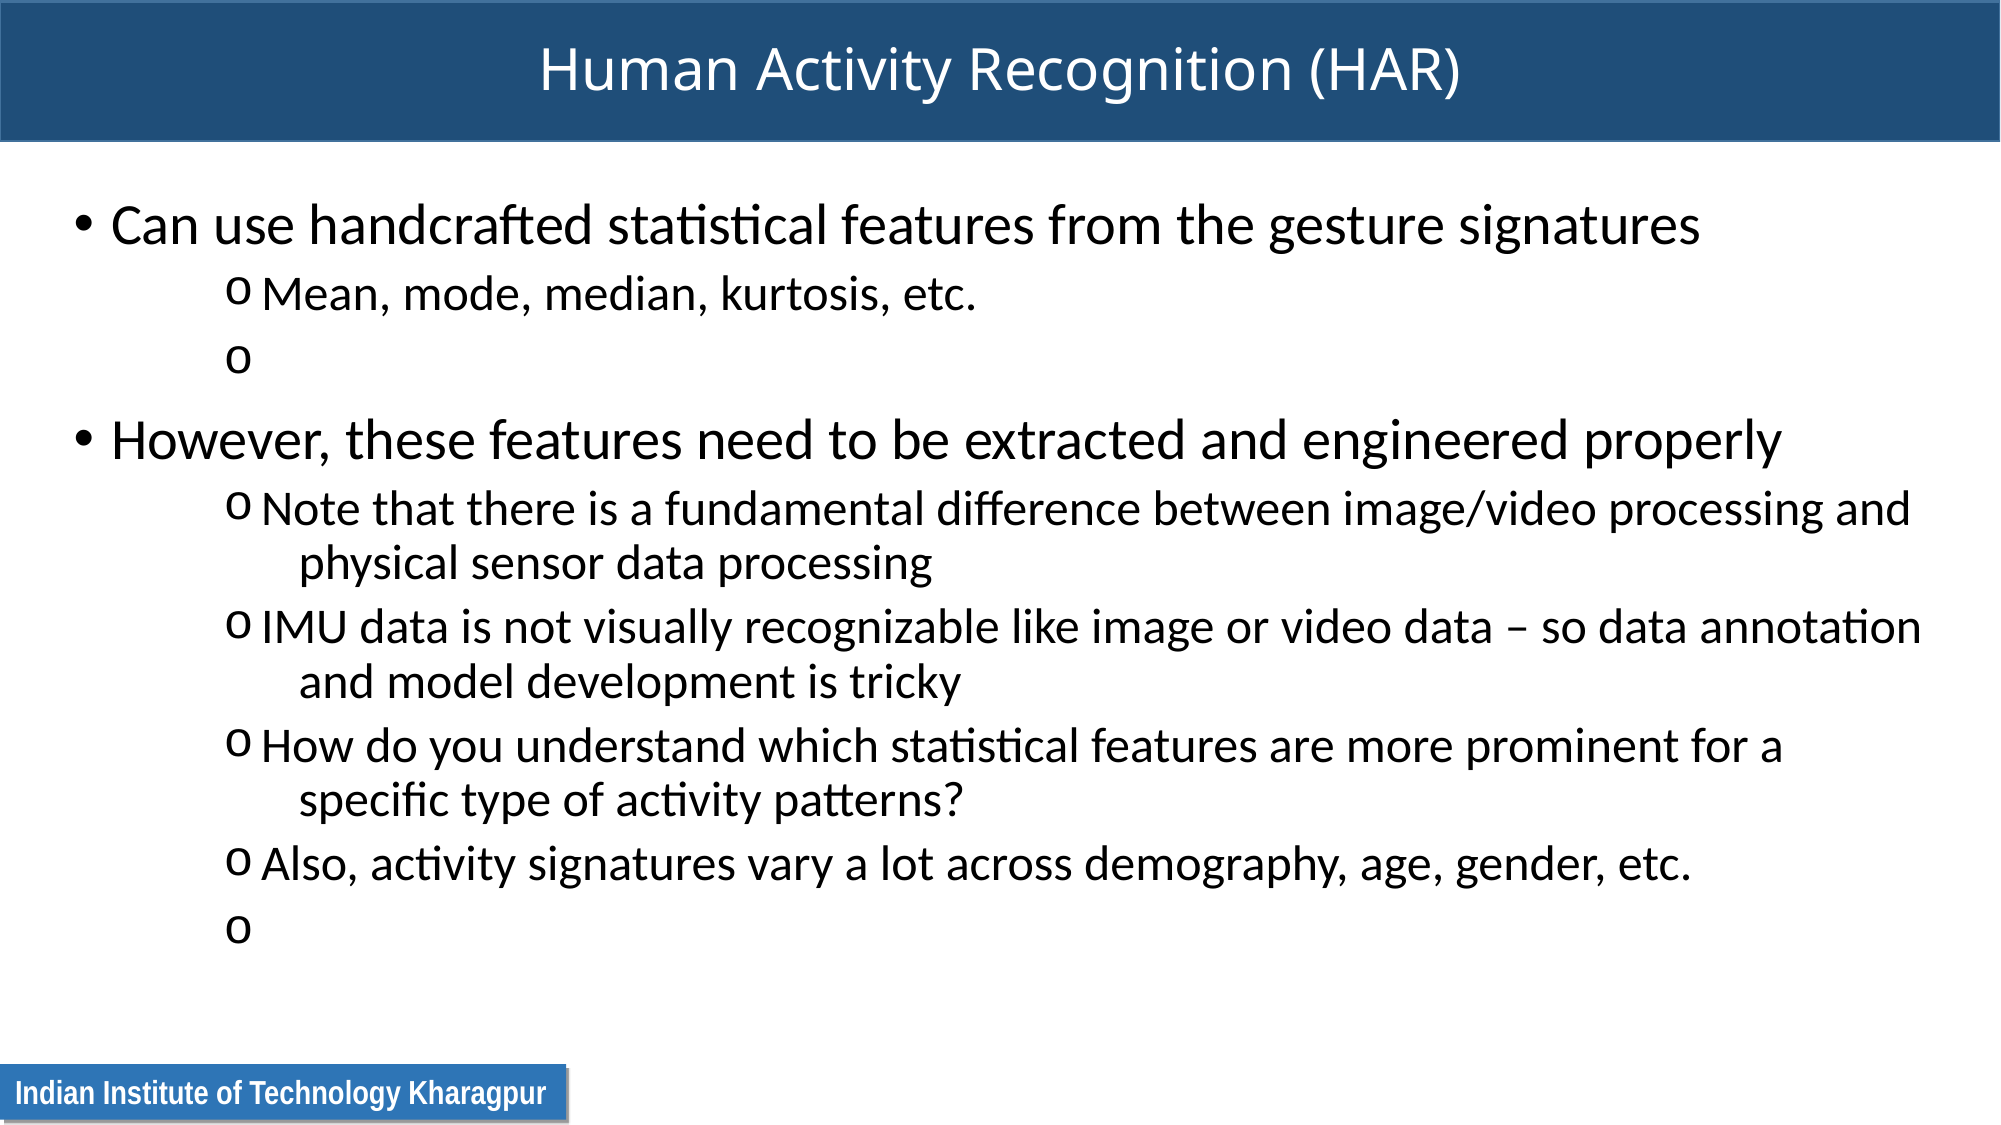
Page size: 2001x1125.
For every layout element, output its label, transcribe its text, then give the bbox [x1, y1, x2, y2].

title Human Activity Recognition (HAR) [0, 1, 2000, 141]
list Can use handcrafted statistical features from the gesture signatures Mean, mode, median, kurtosis, etc. However, these features need to be extracted and engineered properly Note that there is a fundamental difference between image/video processing and physical sensor data processing IMU data is not visually recognizable like image or video data – so data annotation and model development is tricky How do you understand which statistical features are more prominent for a specific type of activity patterns? Also, activity signatures vary a lot across demography, age, gender, etc. [58, 186, 1954, 1065]
